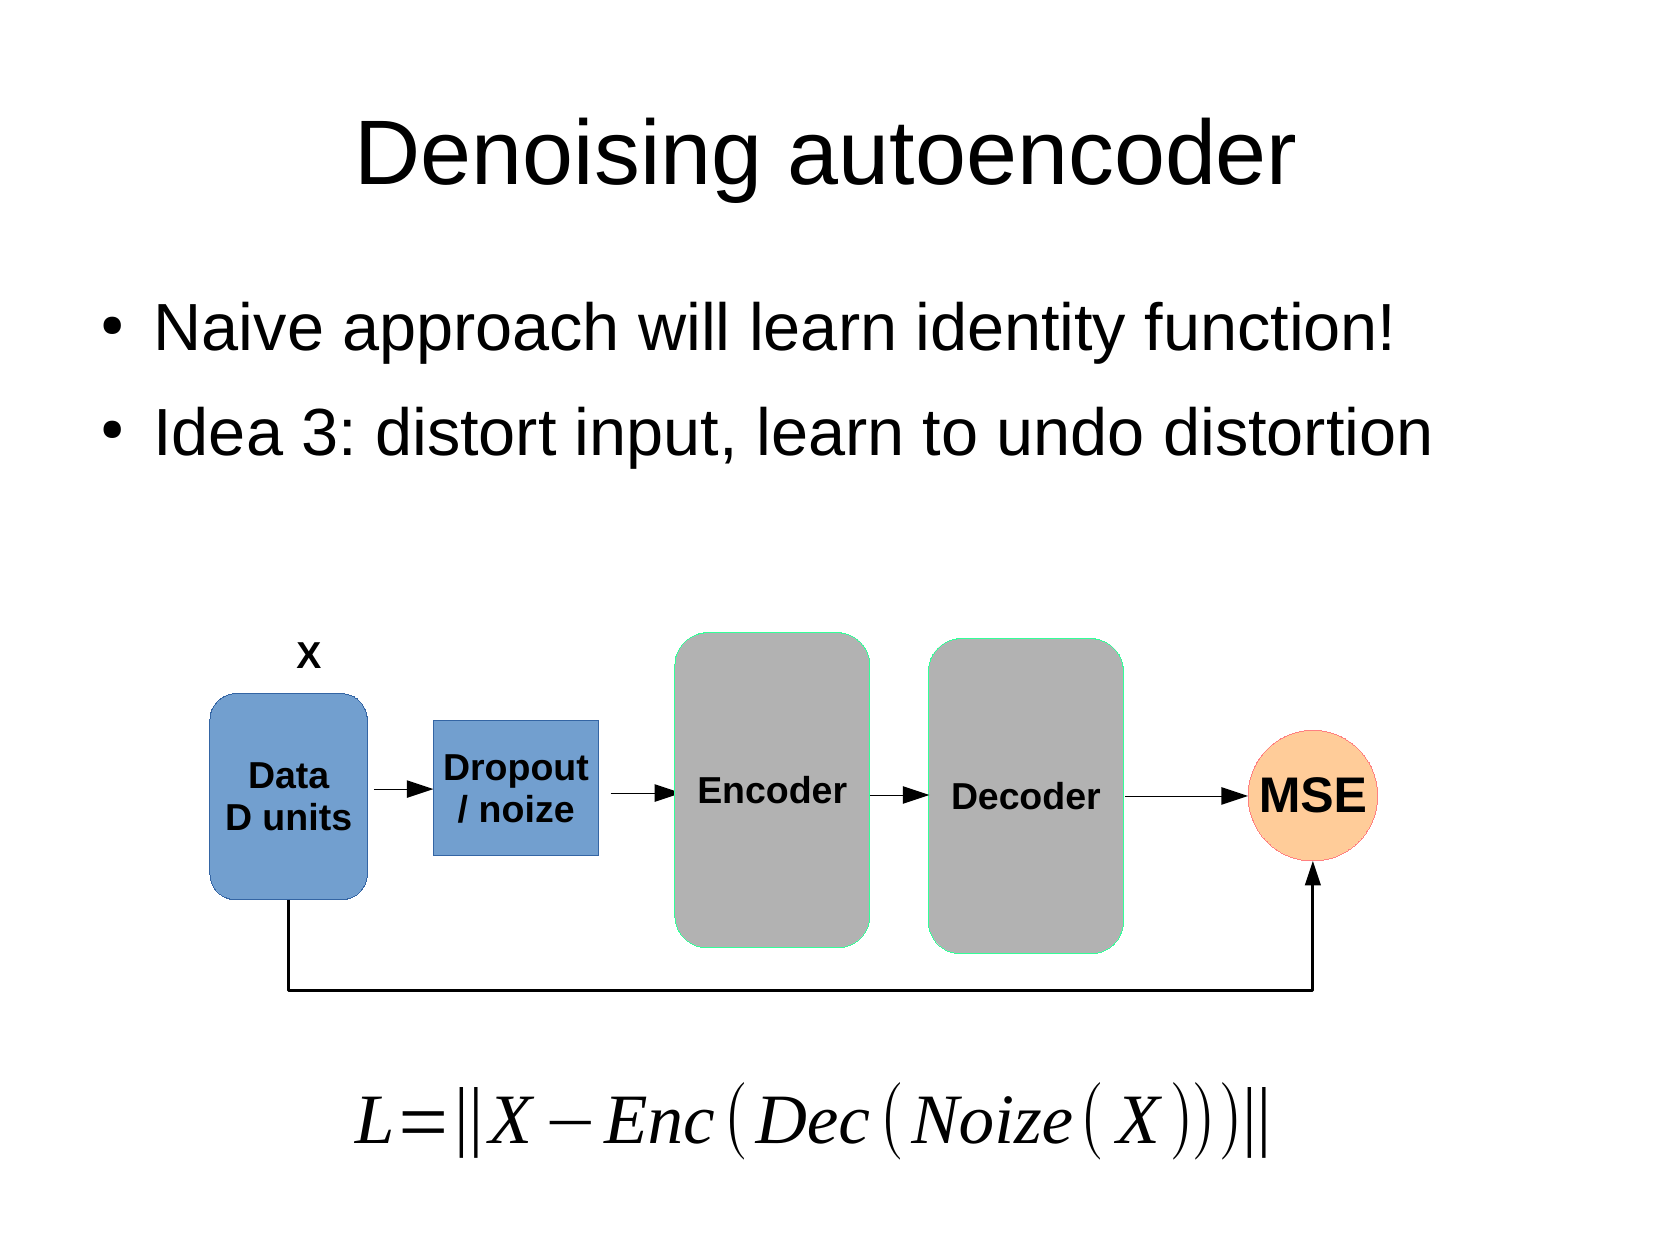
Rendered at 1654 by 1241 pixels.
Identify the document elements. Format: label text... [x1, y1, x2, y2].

text_box X [281, 627, 337, 684]
title Denoising autoencoder [82, 49, 1571, 257]
list Naive approach will learn identity function! Idea 3: distort input, learn to undo distortion [82, 290, 1571, 1010]
text_box Encoder [674, 632, 870, 948]
text_box Data D units [209, 693, 368, 900]
text_box Dropout / noize [433, 720, 599, 856]
chart [332, 1077, 1294, 1163]
text_box Decoder [928, 638, 1124, 954]
text_box MSE [1248, 730, 1378, 861]
